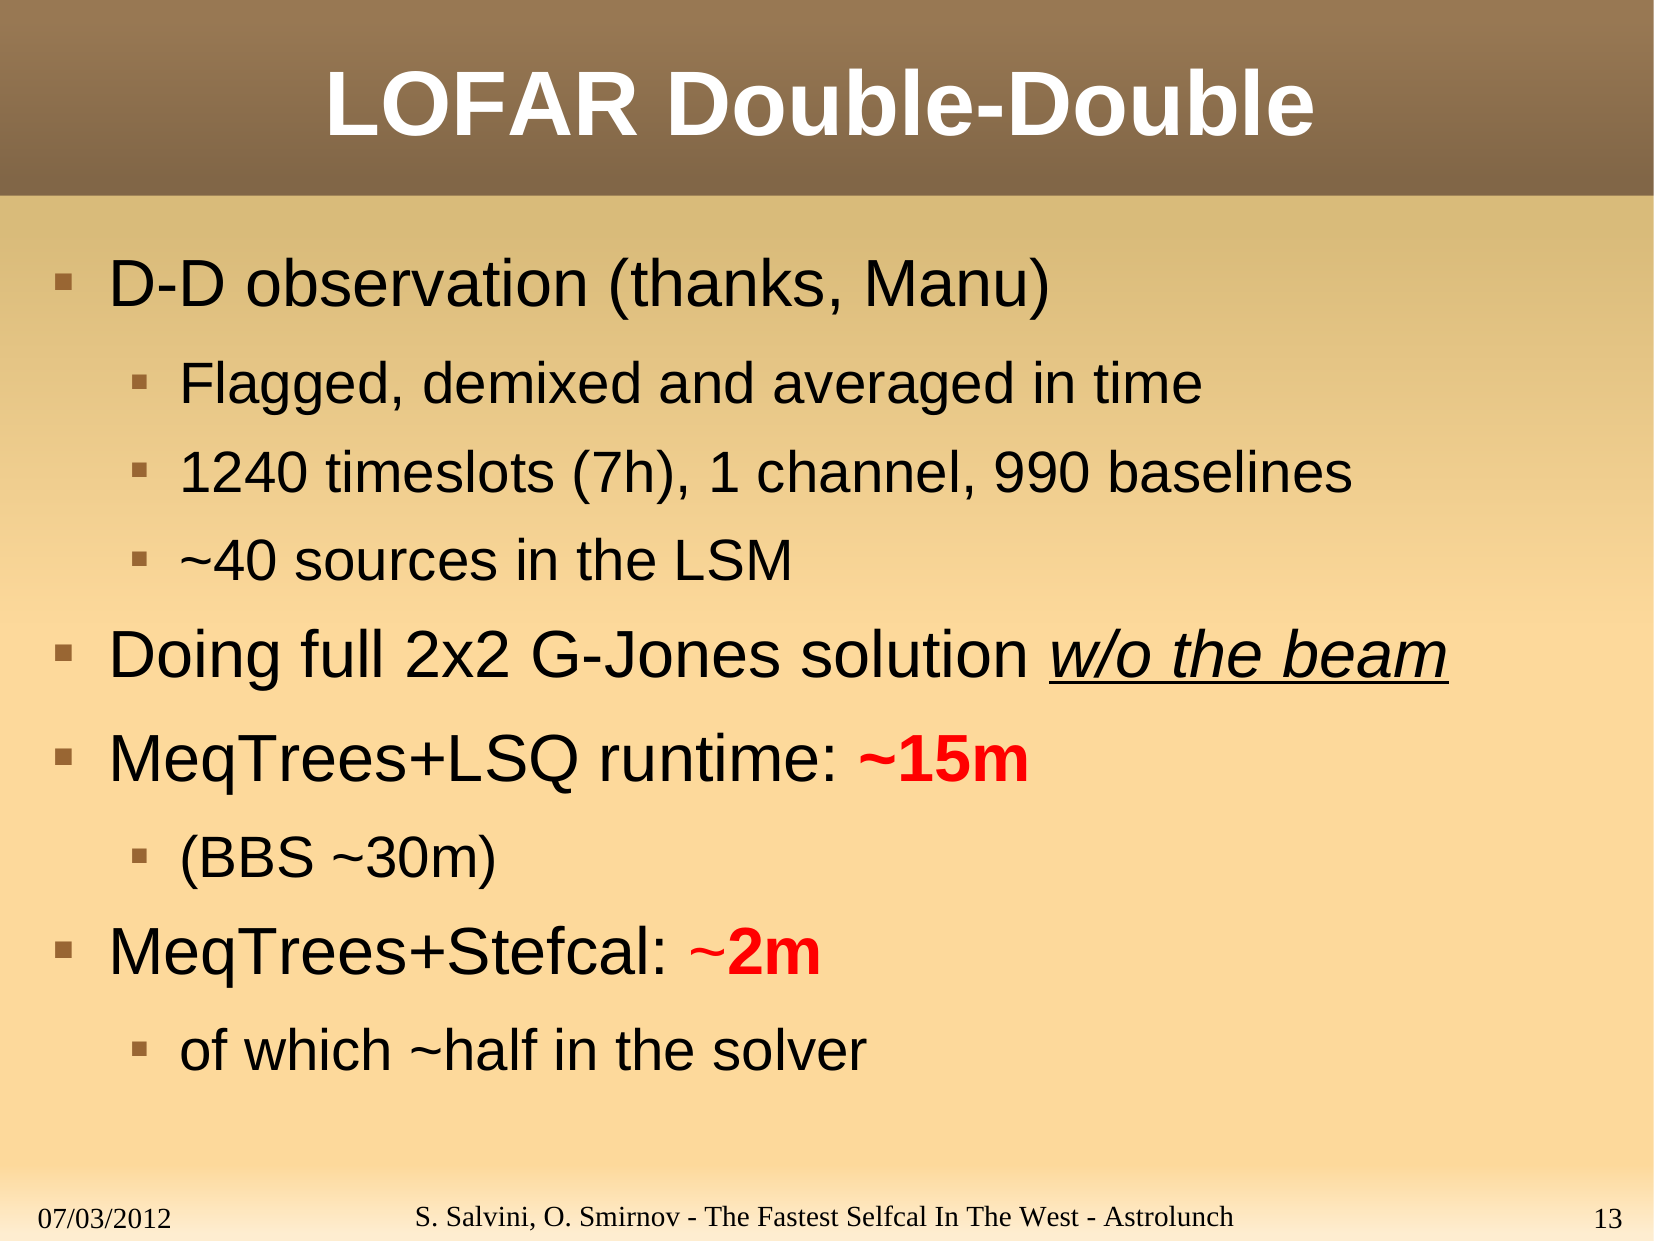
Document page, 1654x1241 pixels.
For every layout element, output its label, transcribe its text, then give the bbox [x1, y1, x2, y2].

title LOFAR Double-Double [76, 0, 1565, 208]
list D-D observation (thanks, Manu) Flagged, demixed and averaged in time 1240 timeslots (7h), 1 channel, 990 baselines ~40 sources in the LSM Doing full 2x2 G-Jones solution w/o the beam MeqTrees+LSQ runtime: ~15m (BBS ~30m) MeqTrees+Stefcal: ~2m of which ~half in the solver [37, 246, 1526, 1084]
picture [0, 0, 1654, 1241]
